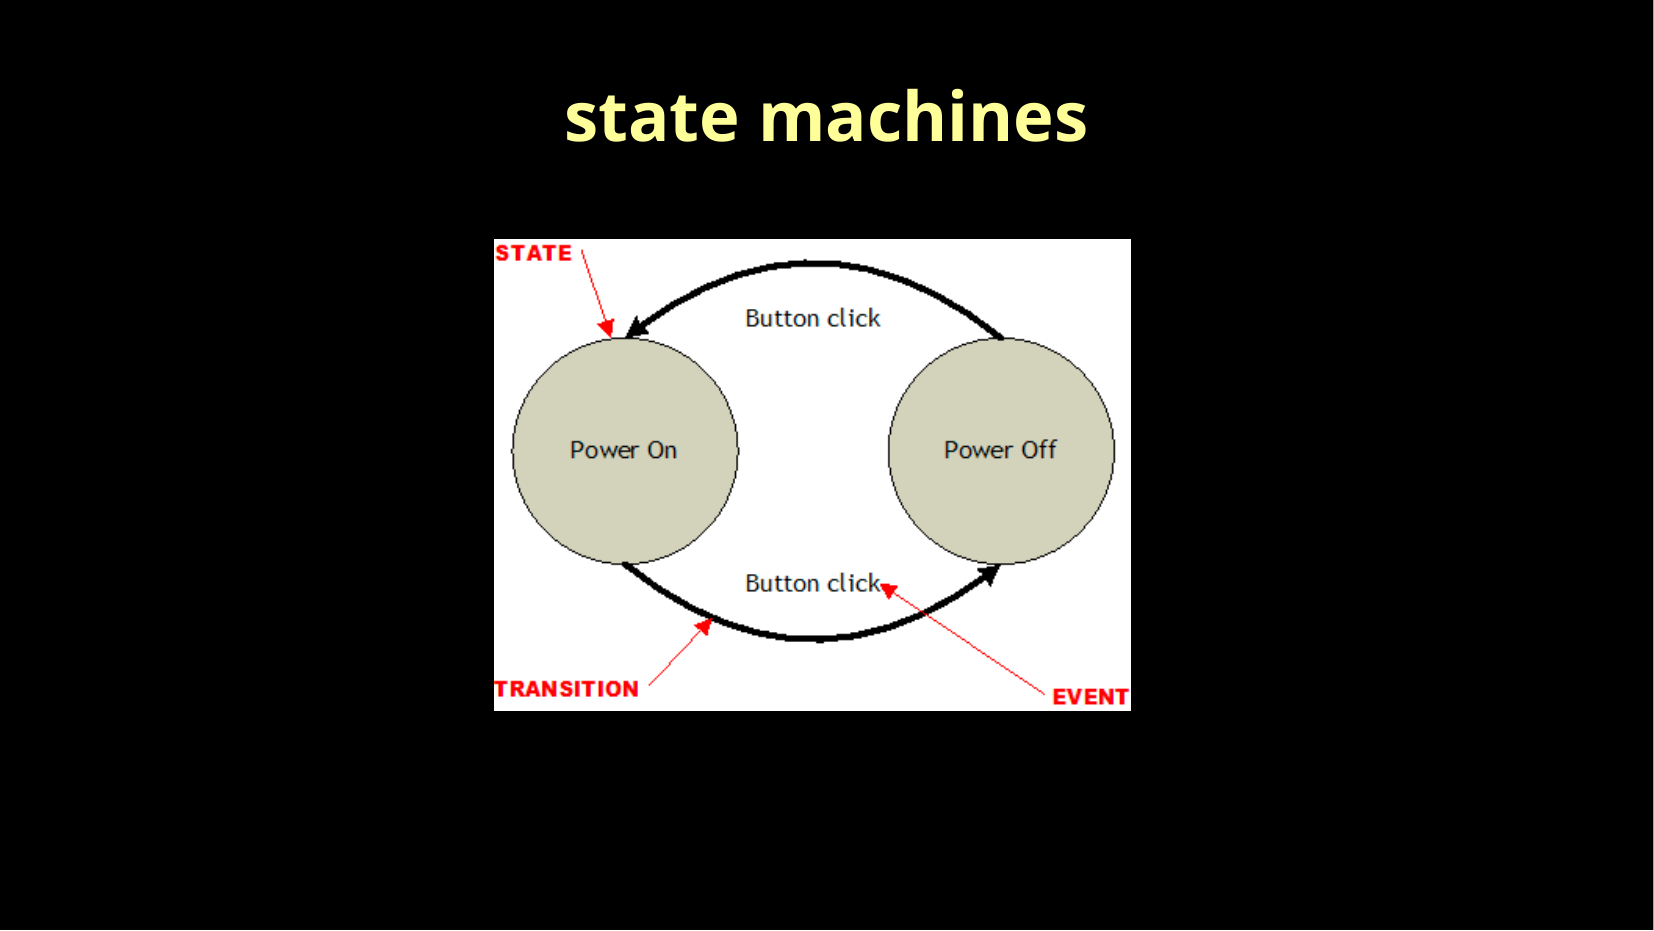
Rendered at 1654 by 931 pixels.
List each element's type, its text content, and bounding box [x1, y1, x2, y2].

title state machines [82, 37, 1571, 193]
picture [494, 239, 1131, 711]
